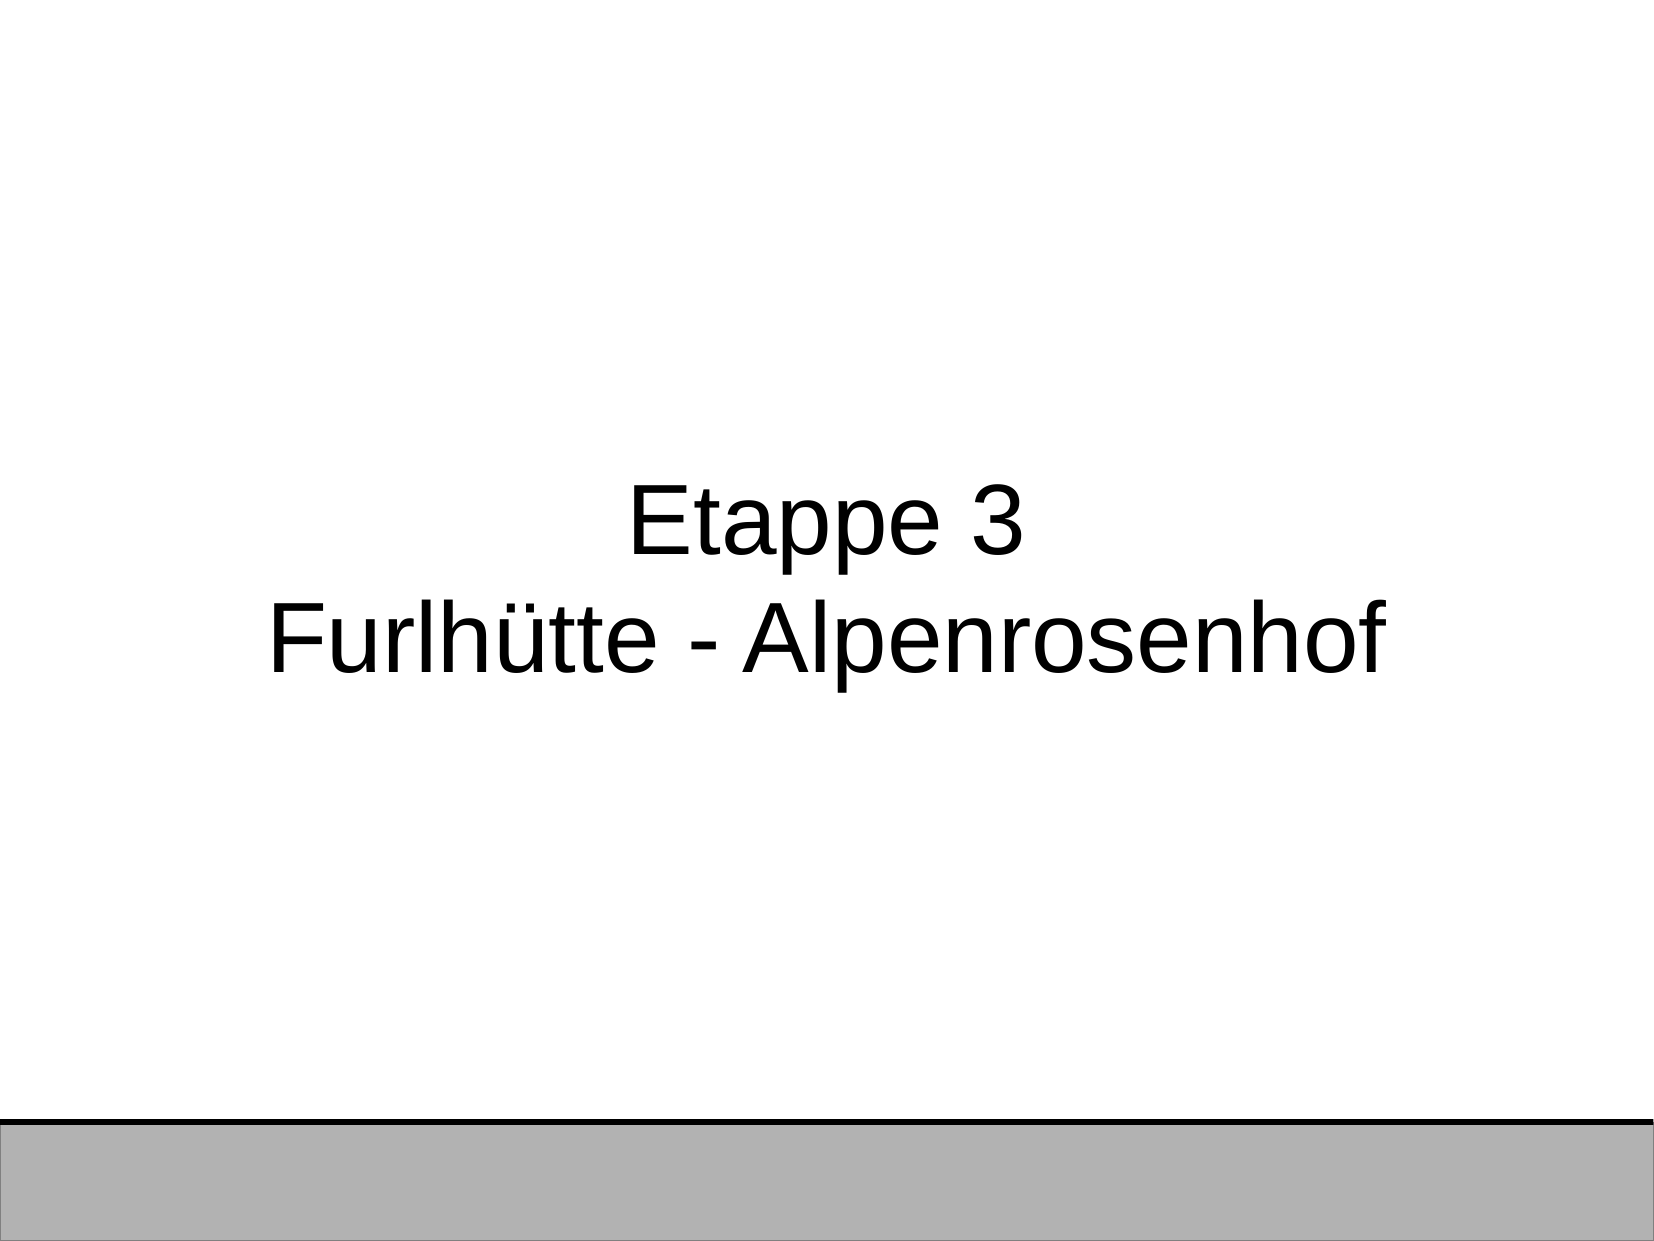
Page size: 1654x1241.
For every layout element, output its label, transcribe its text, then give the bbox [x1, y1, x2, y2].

text_box [0, 1125, 1654, 1241]
subtitle Etappe 3 Furlhütte - Alpenrosenhof [82, 49, 1571, 1109]
